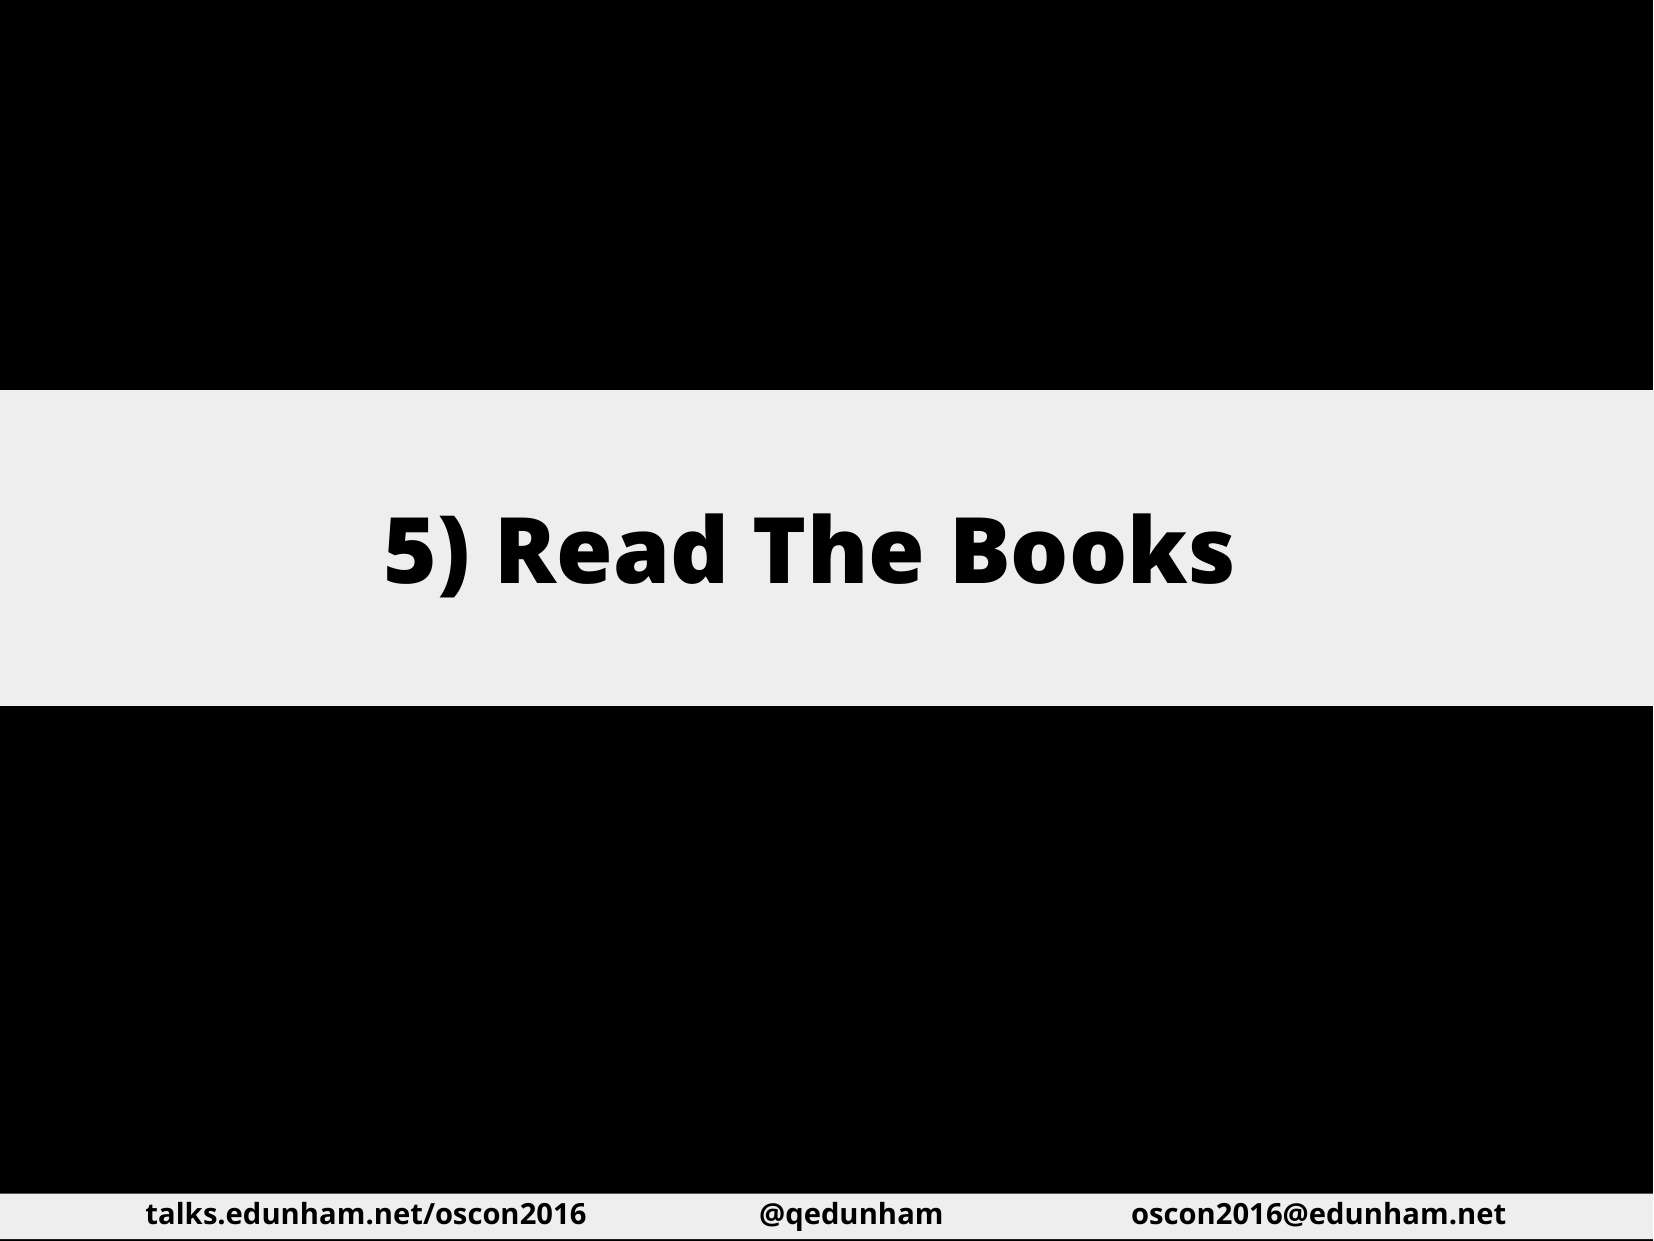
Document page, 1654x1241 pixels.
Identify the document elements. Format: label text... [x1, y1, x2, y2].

title 5) Read The Books [0, 390, 1621, 706]
